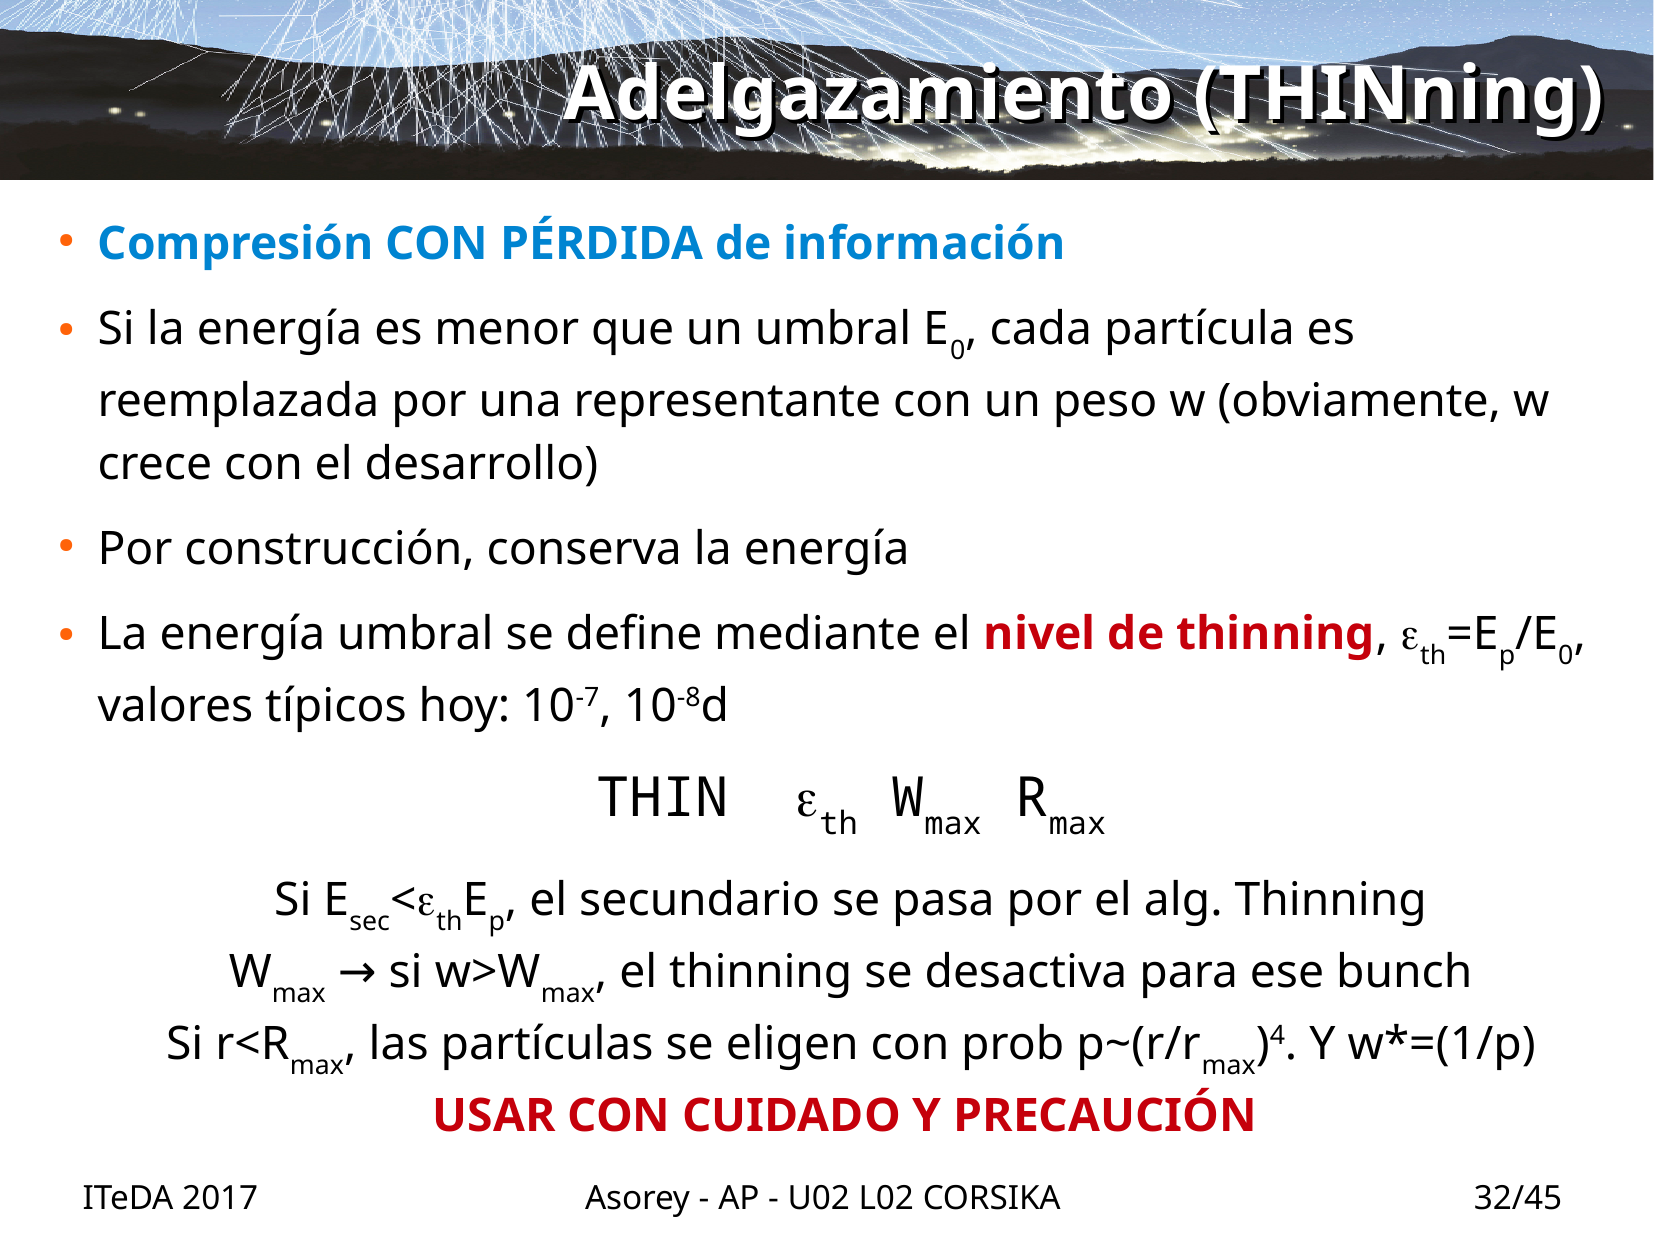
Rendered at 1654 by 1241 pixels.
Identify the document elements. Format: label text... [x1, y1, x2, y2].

picture [0, 0, 1654, 180]
title Adelgazamiento (THINning) [45, 15, 1606, 166]
list Compresión CON PÉRDIDA de información Si la energía es menor que un umbral E0, cada partícula es reemplazada por una representante con un peso w (obviamente, w crece con el desarrollo) Por construcción, conserva la energía La energía umbral se define mediante el nivel de thinning, eth=Ep/E0, valores típicos hoy: 10-7, 10-8d THIN eth Wmax Rmax Si Esec<ethEp, el secundario se pasa por el alg. Thinning Wmax → si w>Wmax, el thinning se desactiva para ese bunch Si r<Rmax, las partículas se eligen con prob p~(r/rmax)4. Y w*=(1/p) USAR CON CUIDADO Y PRECAUCIÓN [45, 210, 1606, 1156]
